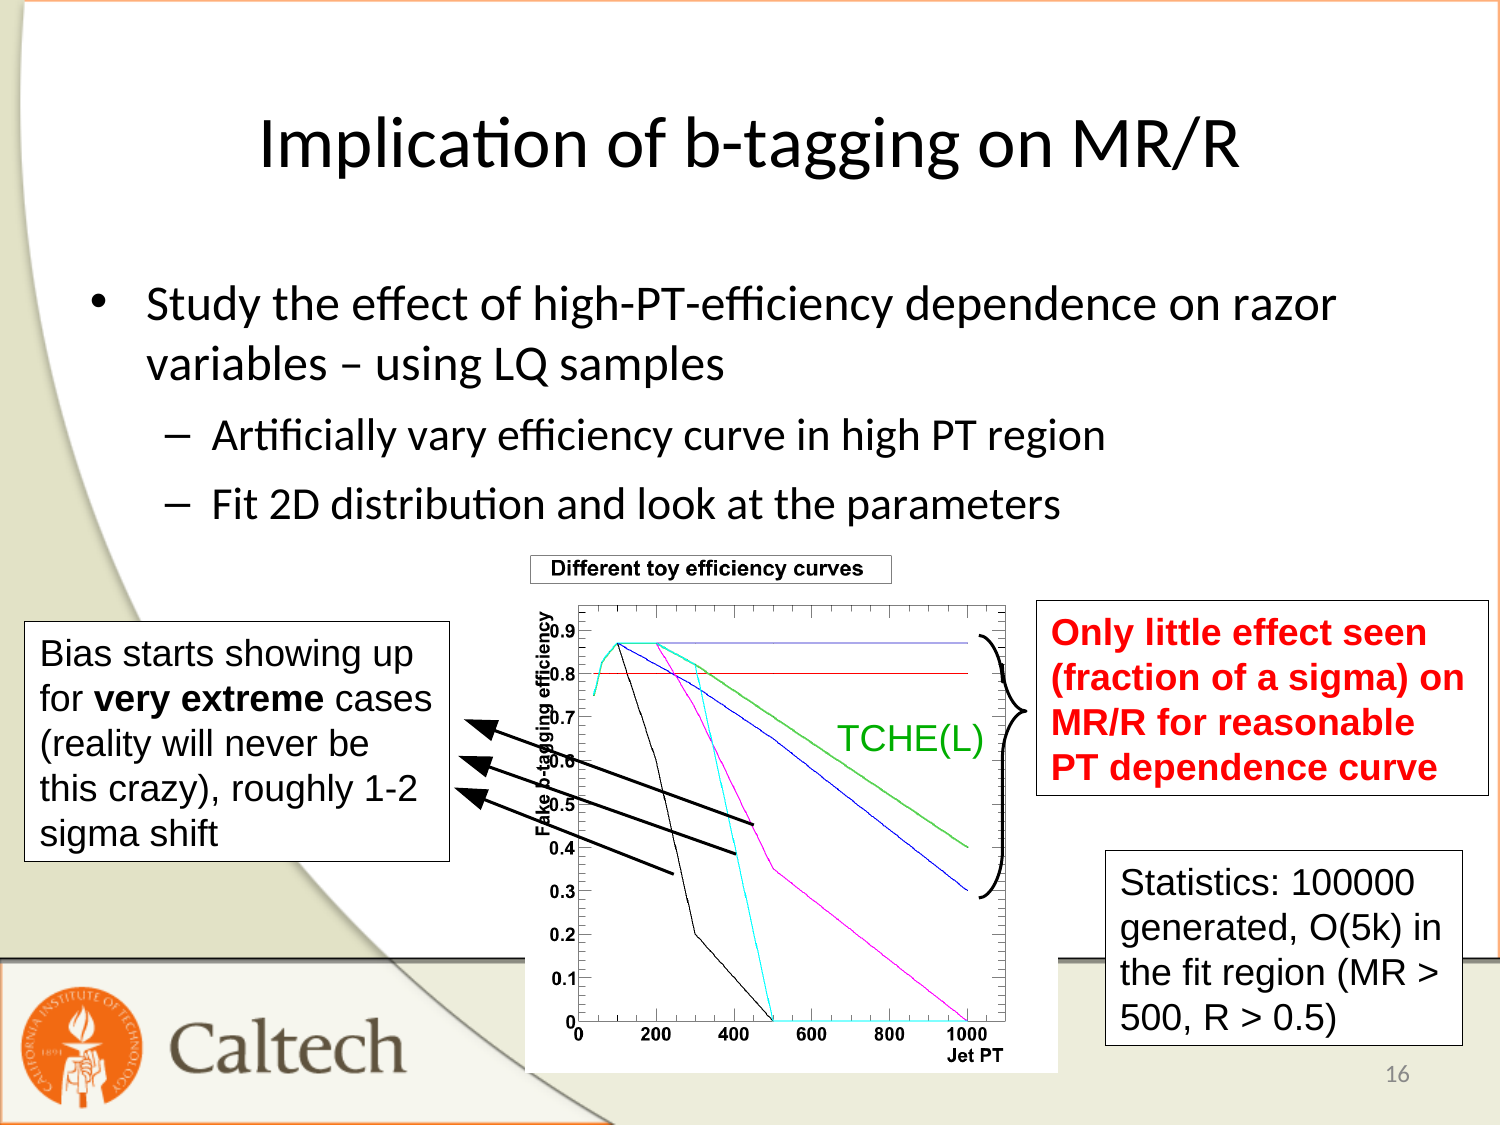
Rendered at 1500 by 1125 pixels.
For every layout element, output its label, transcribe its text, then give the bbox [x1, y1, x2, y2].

title Implication of b-tagging on MR/R [75, 20, 1426, 257]
text_box Statistics: 100000 generated, O(5k) in the fit region (MR > 500, R > 0.5) [1105, 850, 1463, 1046]
text_box Only little effect seen (fraction of a sigma) on MR/R for reasonable PT dependence curve [1036, 600, 1489, 796]
text_box Bias starts showing up for very extreme cases (reality will never be this crazy), roughly 1-2 sigma shift [24, 621, 450, 862]
text_box TCHE(L) [822, 706, 1000, 767]
list Study the effect of high-PT-efficiency dependence on razor variables – using LQ samples Artificially vary efficiency curve in high PT region Fit 2D distribution and look at the parameters [75, 262, 1426, 1006]
picture [0, 0, 1500, 1125]
list Study the effect of high-PT-efficiency dependence on razor variables – using LQ samples Artificially vary efficiency curve in high PT region Fit 2D distribution and look at the parameters [1058, 796, 1426, 1006]
